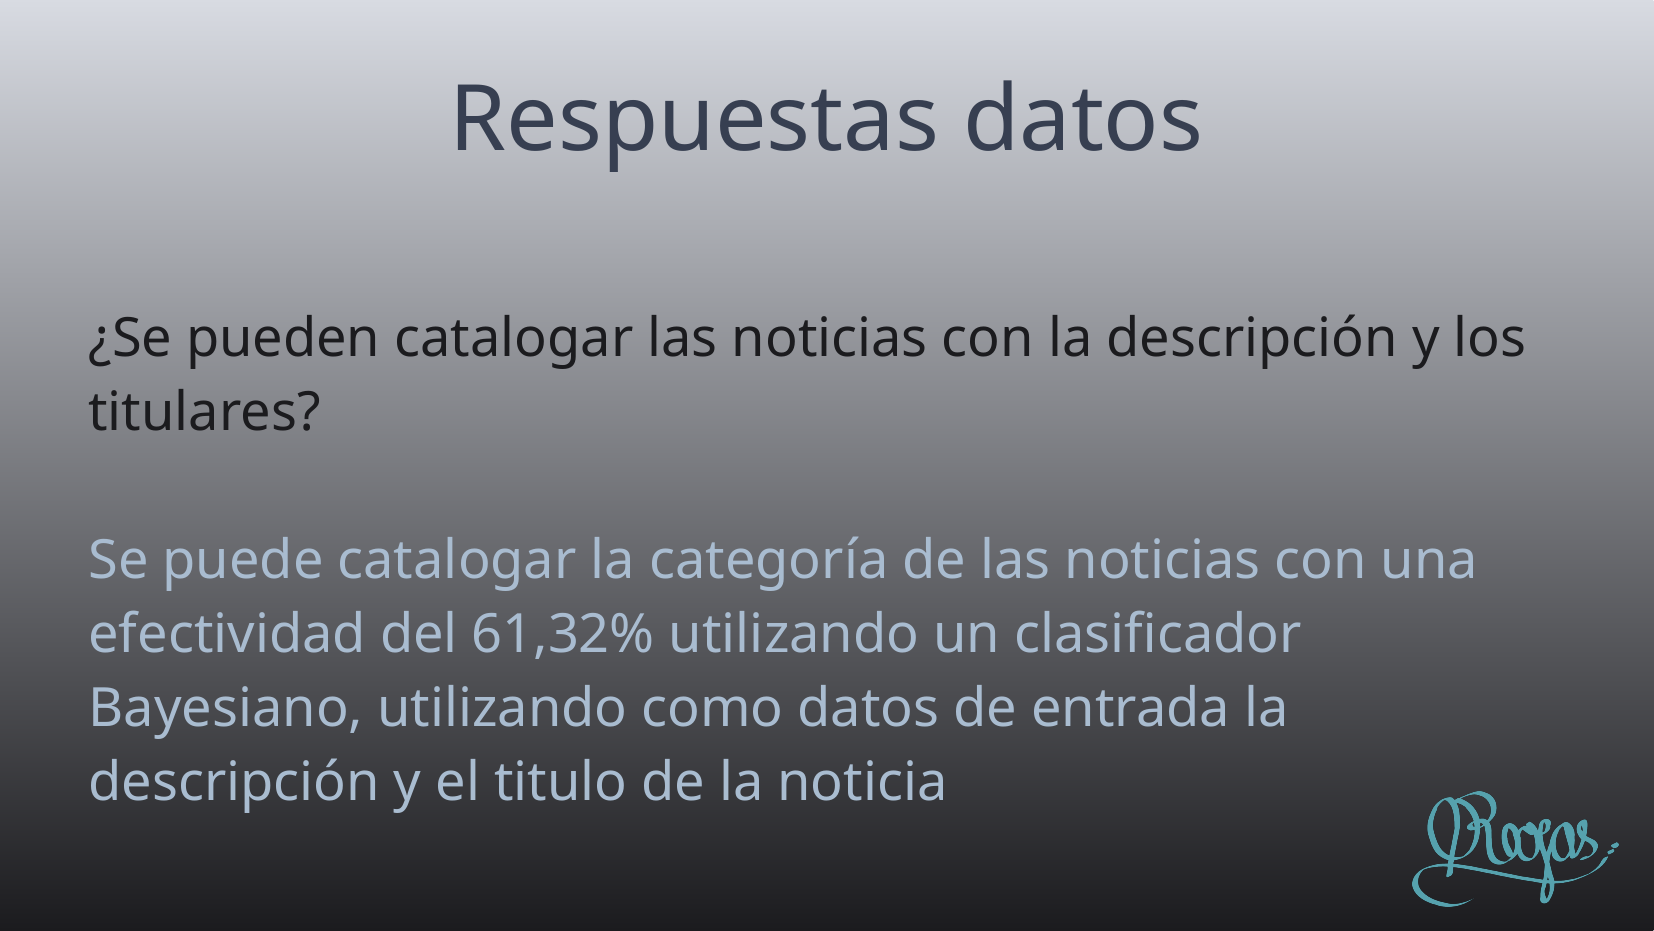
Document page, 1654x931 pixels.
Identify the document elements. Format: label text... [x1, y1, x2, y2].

text_box ¿Se pueden catalogar las noticias con la descripción y los titulares? Se puede catalogar la categoría de las noticias con una efectividad del 61,32% utilizando un clasificador Bayesiano, utilizando como datos de entrada la descripción y el titulo de la noticia [88, 217, 1565, 898]
title Respuestas datos [82, 37, 1571, 193]
picture [1412, 791, 1619, 907]
